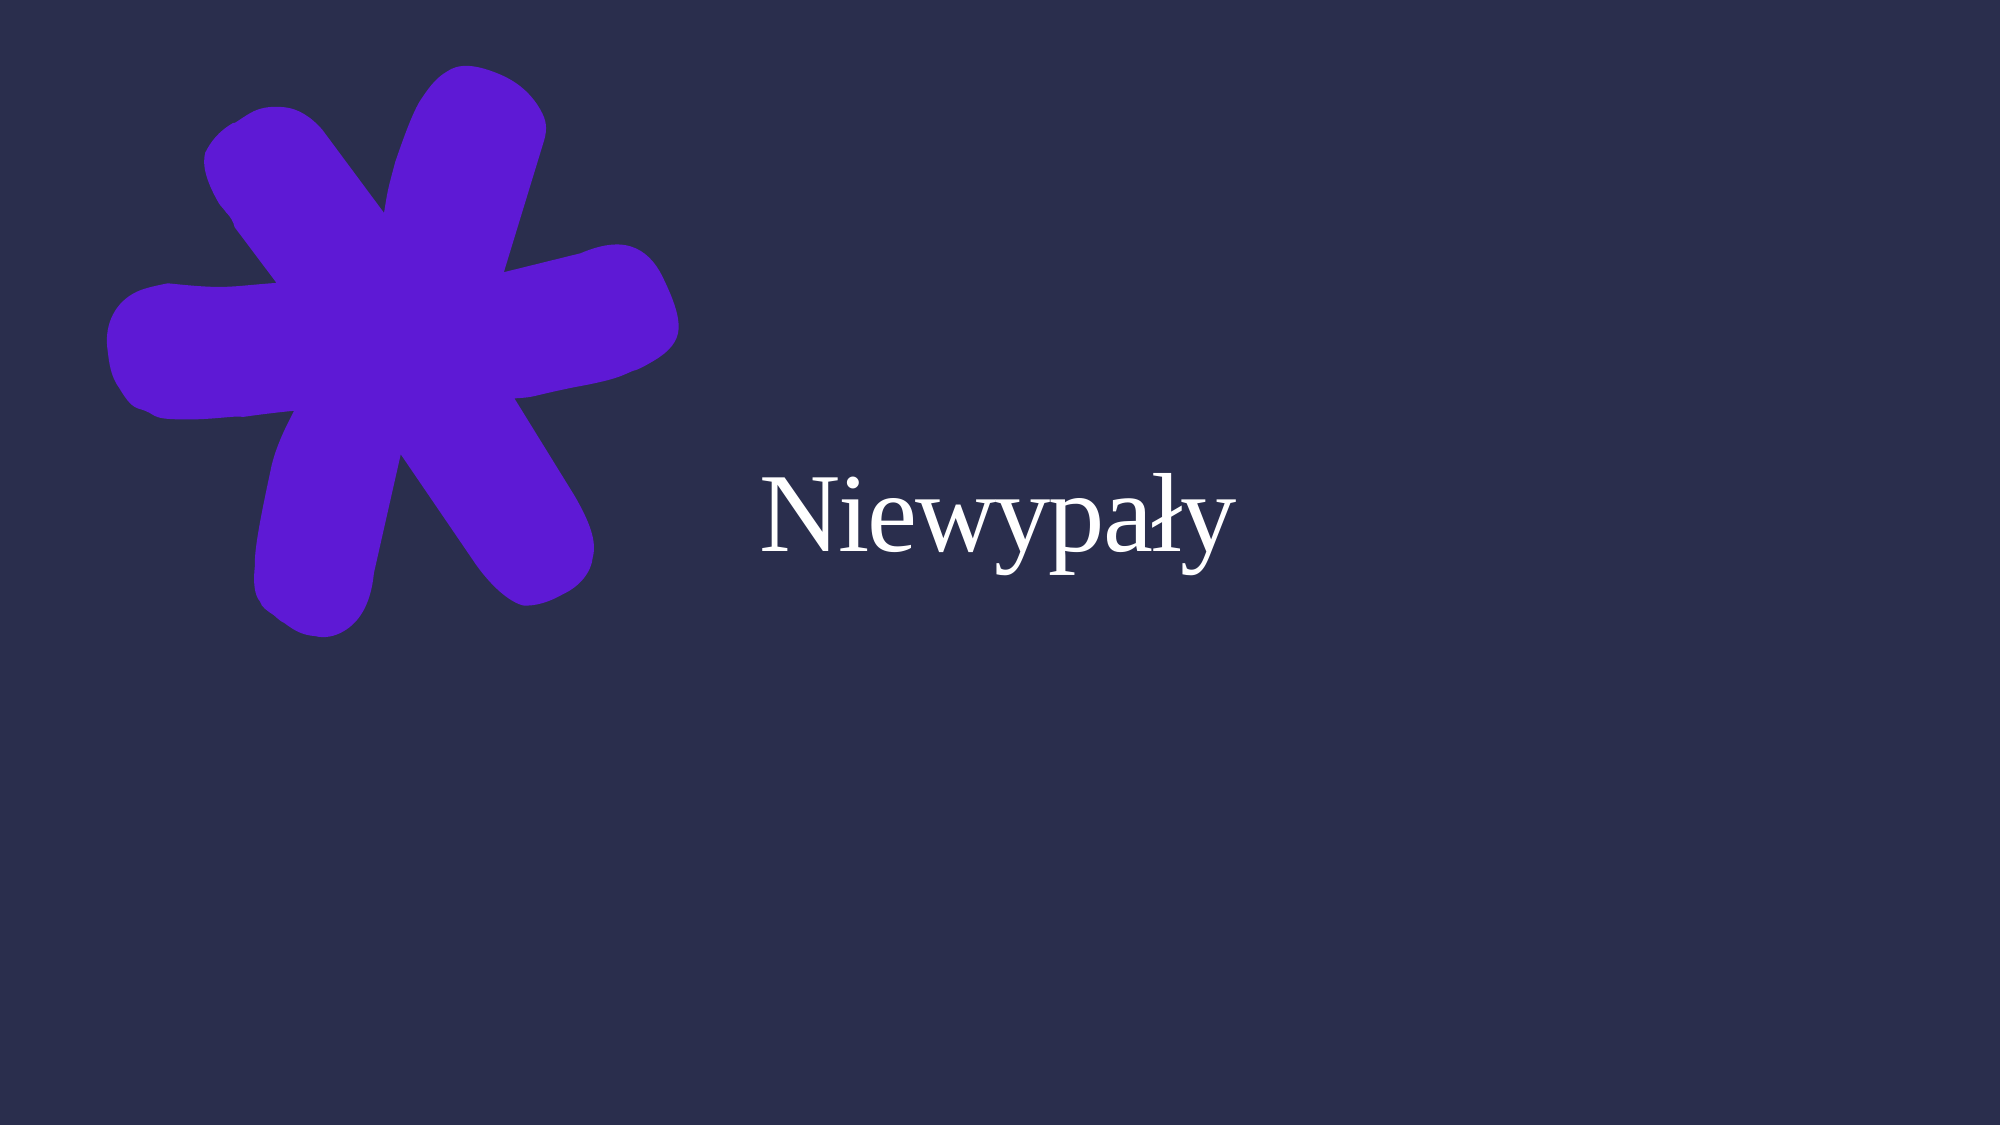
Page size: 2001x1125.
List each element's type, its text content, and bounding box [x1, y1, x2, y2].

title Niewypały [744, 119, 1567, 580]
text_box [0, 0, 2000, 1125]
